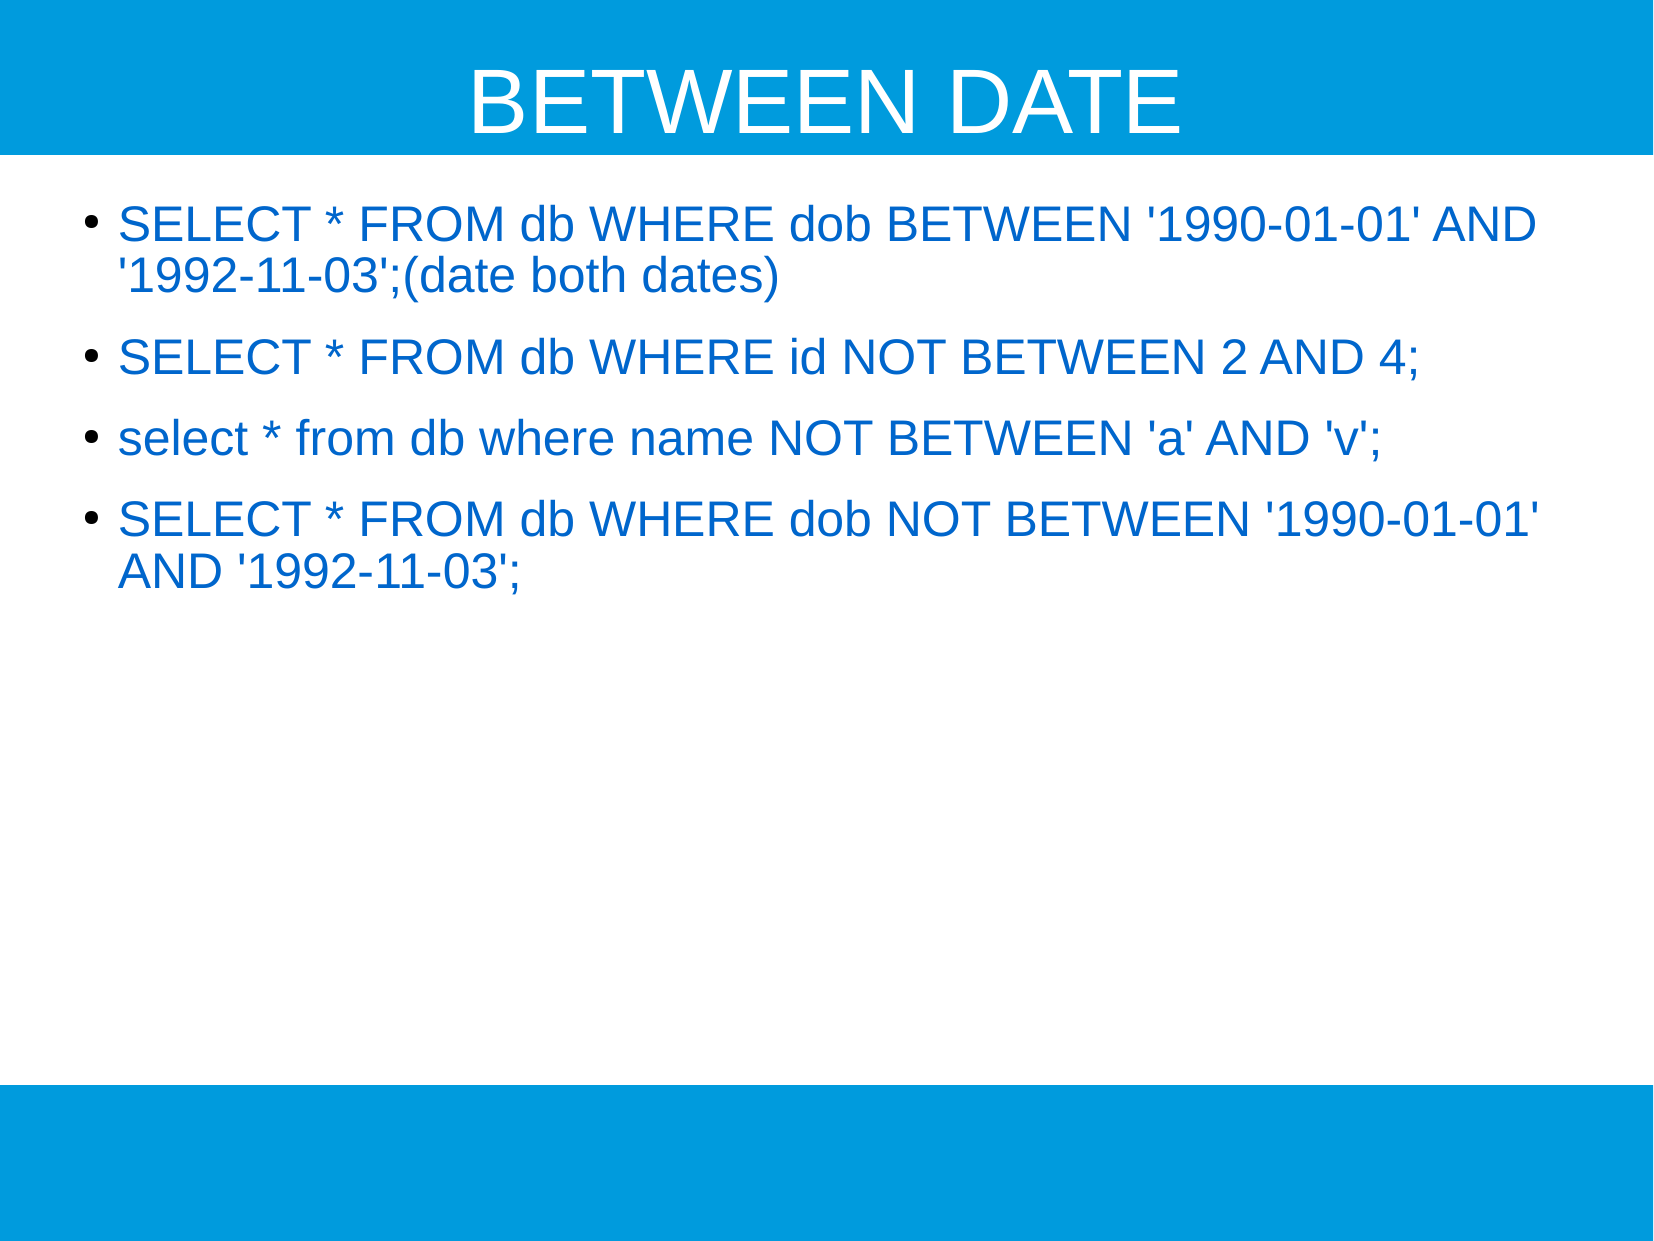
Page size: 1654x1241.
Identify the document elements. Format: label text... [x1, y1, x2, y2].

list SELECT * FROM db WHERE dob BETWEEN '1990-01-01' AND '1992-11-03';(date both dates) SELECT * FROM db WHERE id NOT BETWEEN 2 AND 4; select * from db where name NOT BETWEEN 'a' AND 'v'; SELECT * FROM db WHERE dob NOT BETWEEN '1990-01-01' AND '1992-11-03'; [82, 195, 1590, 1083]
title BETWEEN DATE [82, 49, 1571, 155]
